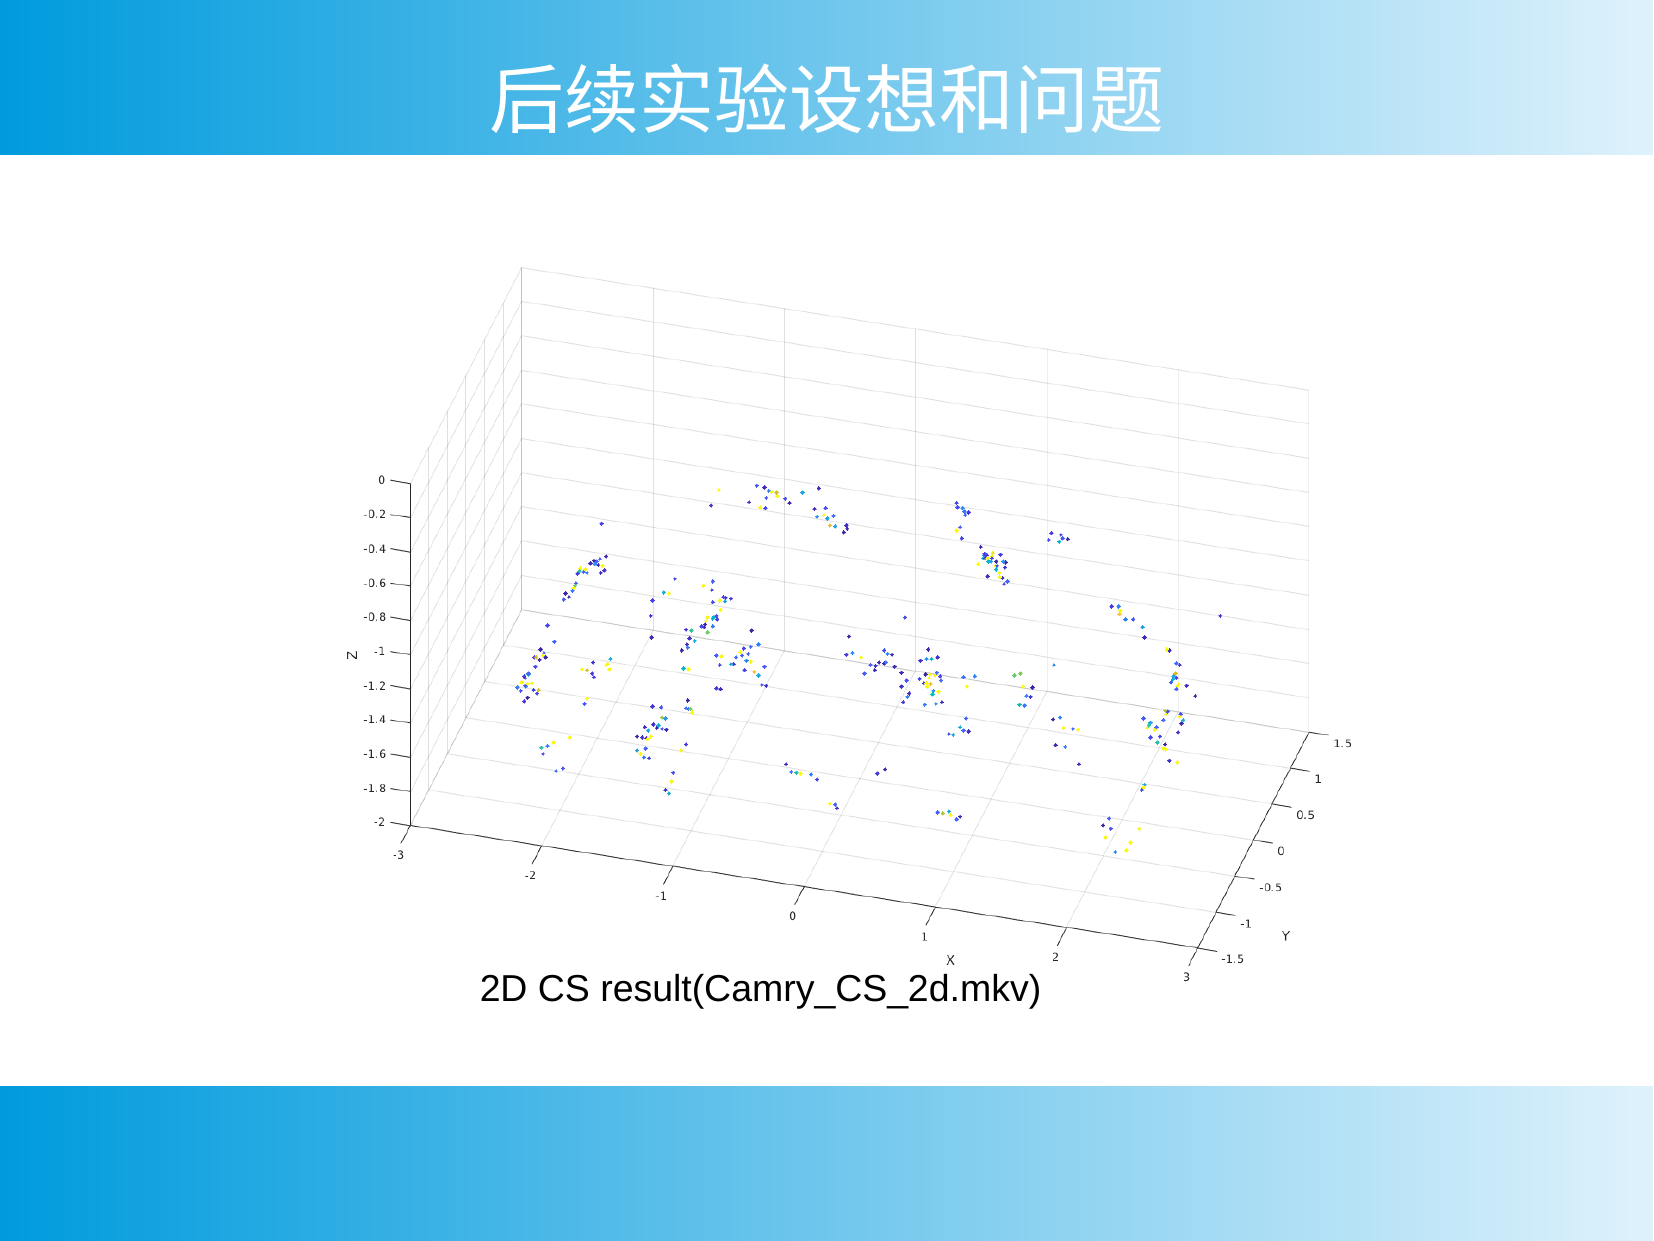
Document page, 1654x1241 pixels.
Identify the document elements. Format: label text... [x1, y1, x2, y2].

text_box 2D CS result(Camry_CS_2d.mkv) [465, 960, 1411, 1017]
title 后续实验设想和问题 [82, 49, 1571, 155]
picture [3, 204, 1654, 1040]
